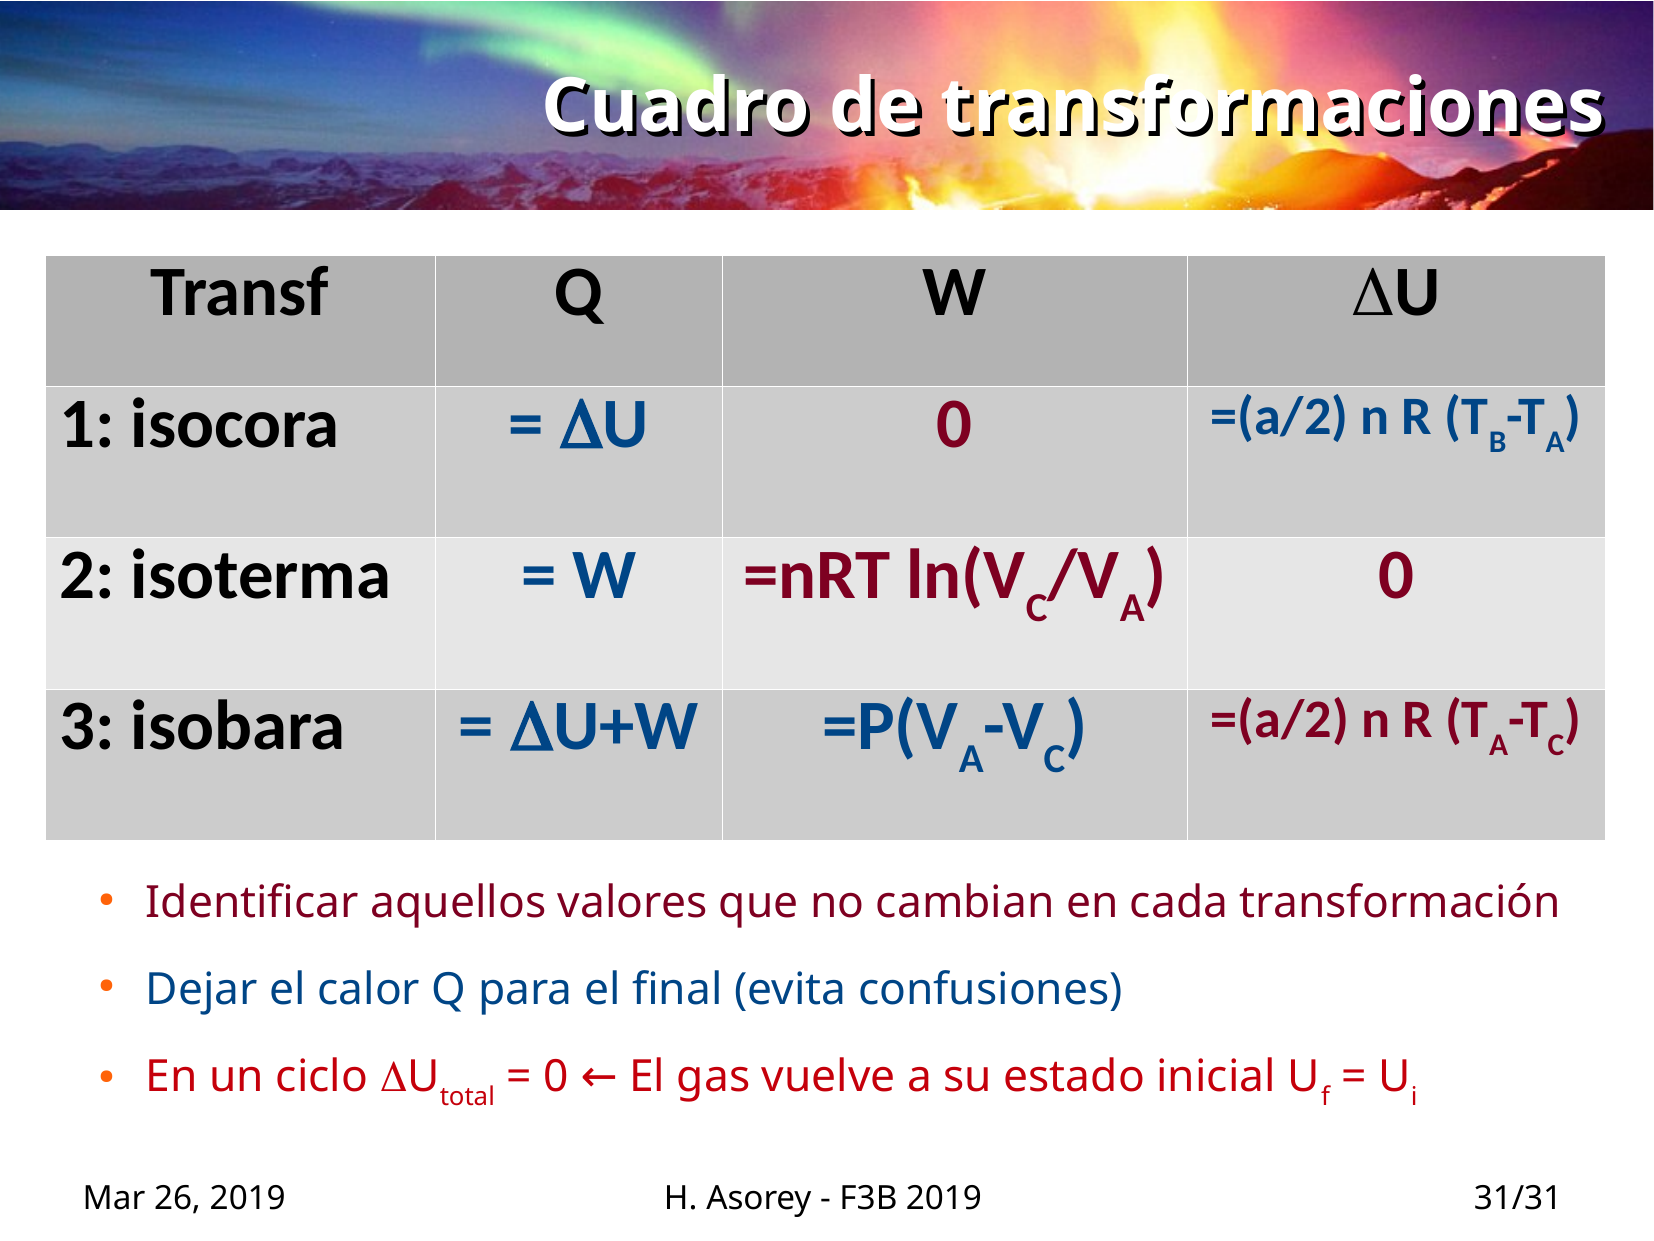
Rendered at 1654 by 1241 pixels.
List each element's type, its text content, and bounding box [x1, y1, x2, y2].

table_header W [723, 256, 1187, 386]
table_cell =(a/2) n R (TB-TA) [1188, 387, 1605, 537]
table_cell = DU+W [436, 690, 722, 840]
table_cell 3: isobara [46, 690, 435, 840]
table_cell = W [436, 538, 722, 689]
table_cell 0 [723, 387, 1187, 537]
picture [0, 1, 1654, 210]
list Identificar aquellos valores que no cambian en cada transformación Dejar el calor Q para el final (evita confusiones) En un ciclo DUtotal = 0 ← El gas vuelve a su estado inicial Uf = Ui [82, 870, 1571, 1156]
table_cell 1: isocora [46, 387, 435, 537]
table_header DU [1188, 256, 1605, 386]
table_cell = DU [436, 387, 722, 537]
title Cuadro de transformaciones [45, 15, 1606, 191]
table_header Transf [46, 256, 435, 386]
table_cell =(a/2) n R (TA-TC) [1188, 690, 1605, 840]
table_cell 0 [1188, 538, 1605, 689]
table_cell =P(VA-VC) [723, 690, 1187, 840]
table_header Q [436, 256, 722, 386]
table_cell =nRT ln(VC/VA) [723, 538, 1187, 689]
table_cell 2: isoterma [46, 538, 435, 689]
